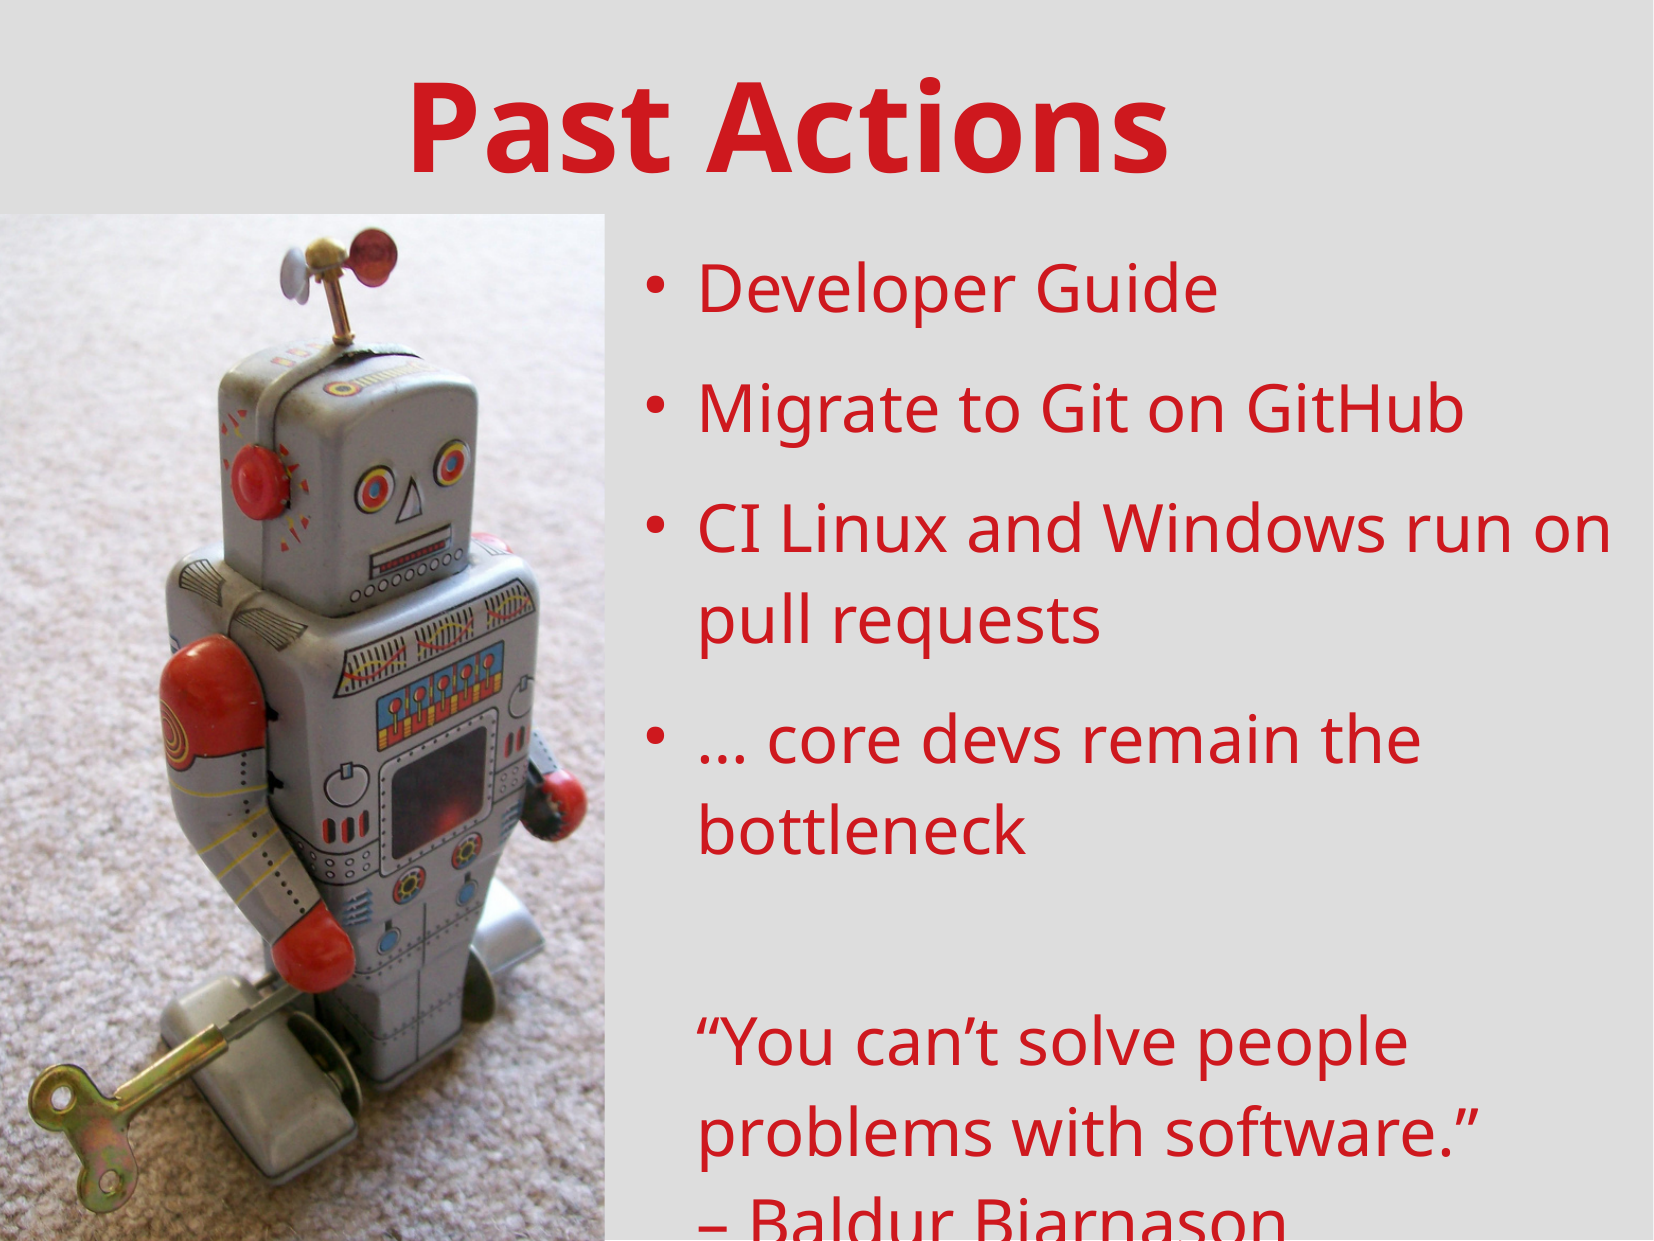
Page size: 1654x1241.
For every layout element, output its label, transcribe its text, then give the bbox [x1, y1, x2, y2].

text_box Past Actions [389, 31, 1472, 187]
list Developer Guide Migrate to Git on GitHub CI Linux and Windows run on pull requests … core devs remain the bottleneck “You can’t solve people problems with software.” – Baldur Bjarnason [643, 240, 1654, 1238]
picture [0, 214, 605, 1241]
